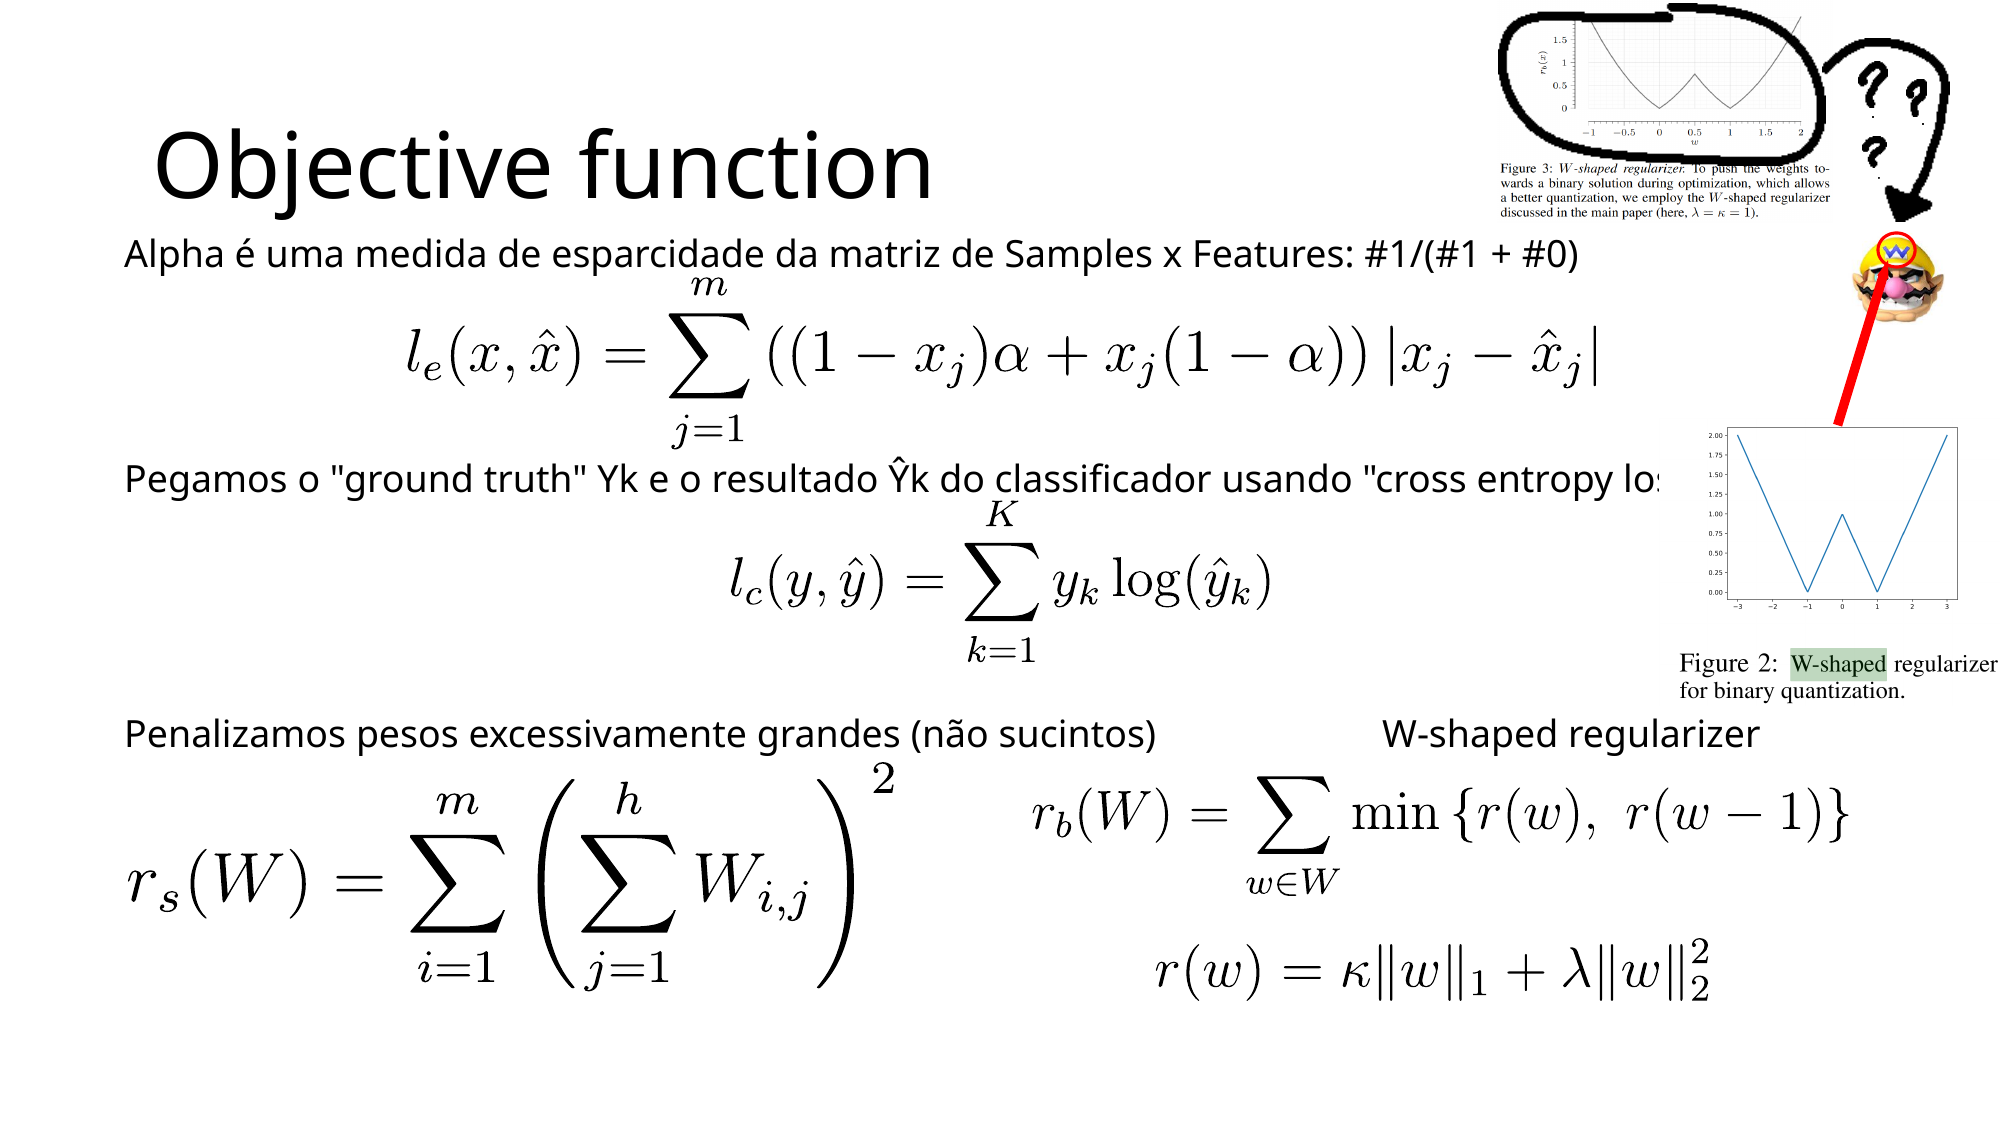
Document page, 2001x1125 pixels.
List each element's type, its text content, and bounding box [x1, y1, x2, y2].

picture [126, 762, 894, 992]
picture [1497, 0, 1950, 223]
picture [1154, 938, 1709, 1001]
picture [1873, 232, 1945, 329]
picture [404, 277, 1596, 450]
picture [1849, 232, 1888, 329]
picture [1031, 776, 1849, 896]
picture [728, 500, 1270, 663]
picture [1659, 418, 2000, 706]
text_box Alpha é uma medida de esparcidade da matriz de Samples x Features: #1/(#1 + #0) Pegamos o "ground truth" Yk e o resultado Ŷk do classificador usando "cross entropy loss": Penalizamos pesos excessivamente grandes (não sucintos) W-shaped regularizer [109, 222, 1849, 1041]
picture [1880, 235, 1913, 265]
title Objective function [137, 59, 1863, 278]
